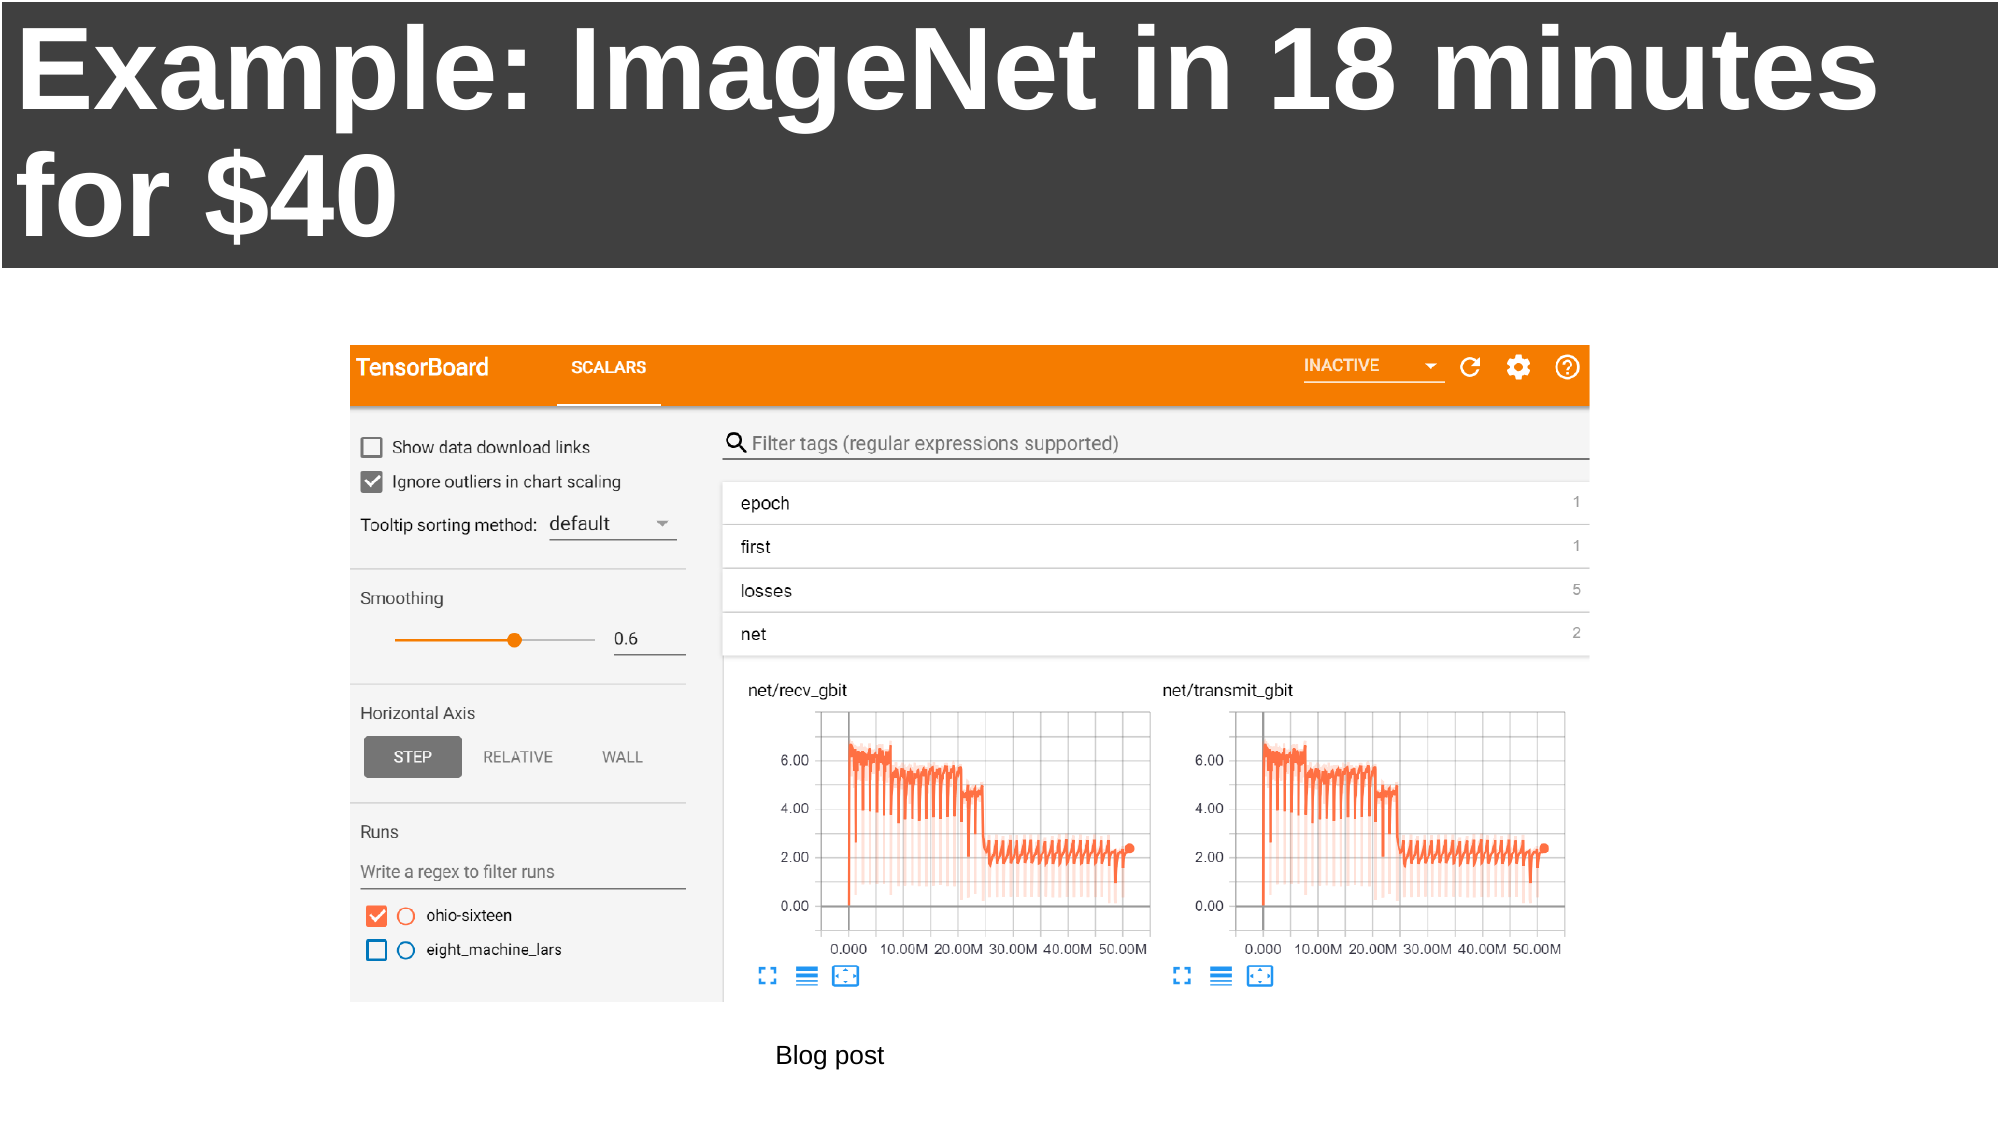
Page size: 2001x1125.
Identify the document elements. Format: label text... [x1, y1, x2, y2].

text_box Blog post [769, 1032, 882, 1076]
title Example: ImageNet in 18 minutes for $40 [0, 0, 2000, 271]
picture [350, 345, 1590, 1002]
